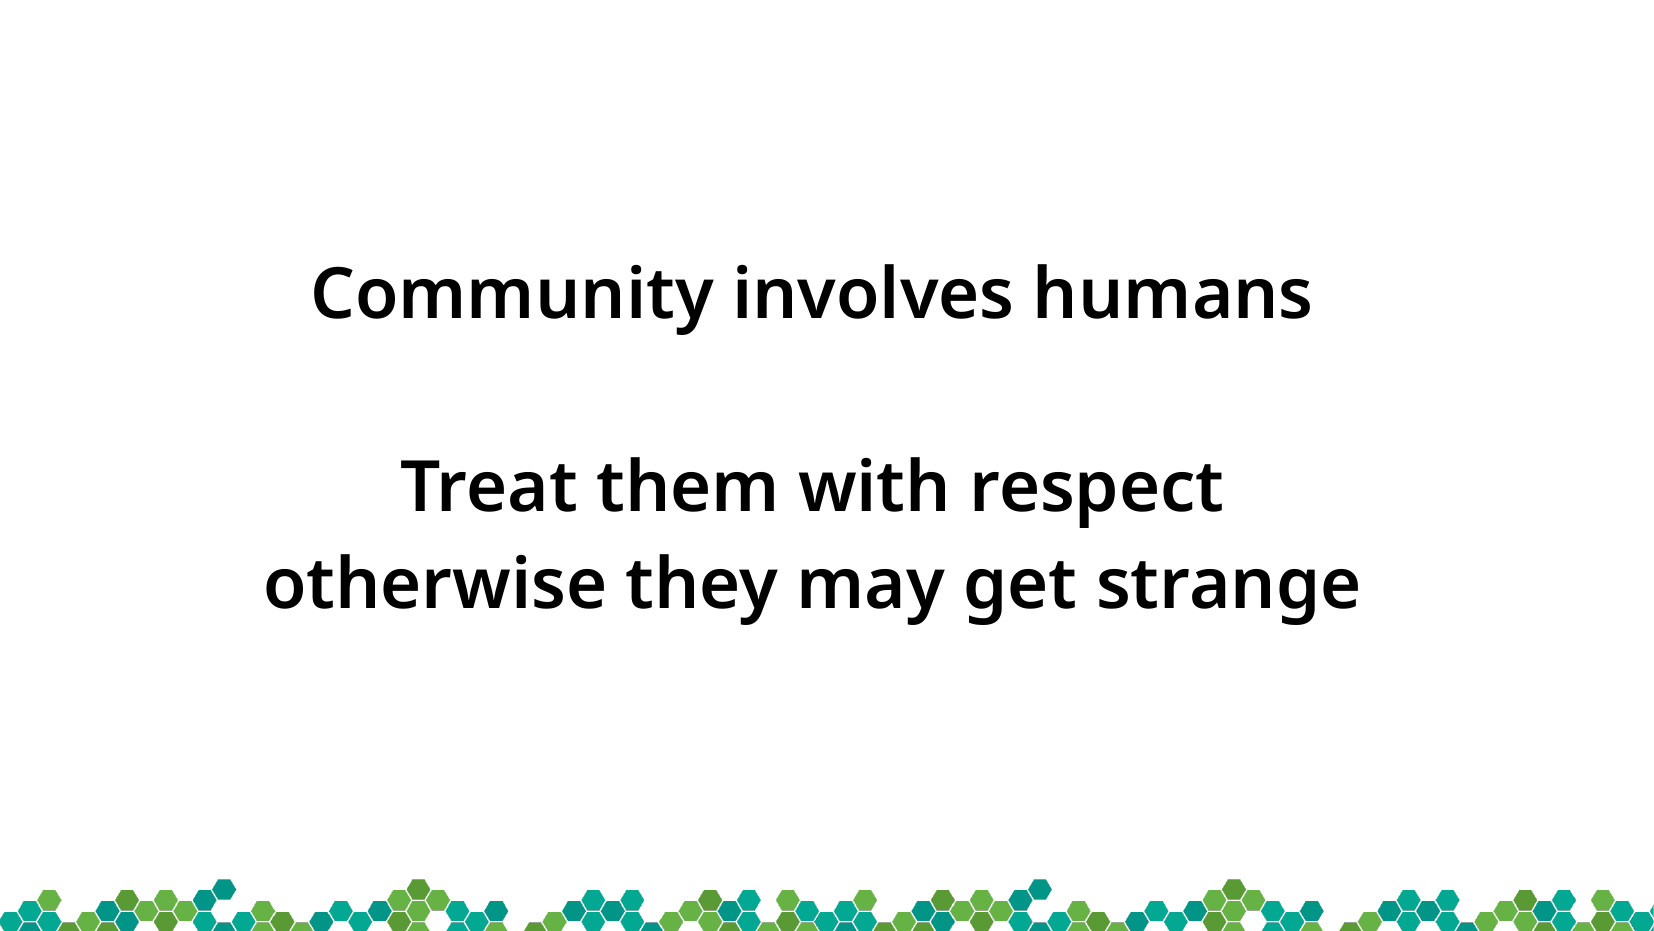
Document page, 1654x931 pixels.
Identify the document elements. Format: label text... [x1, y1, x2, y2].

title Community involves humans Treat them with respect otherwise they may get strange [68, 233, 1557, 639]
picture [0, 871, 1654, 931]
